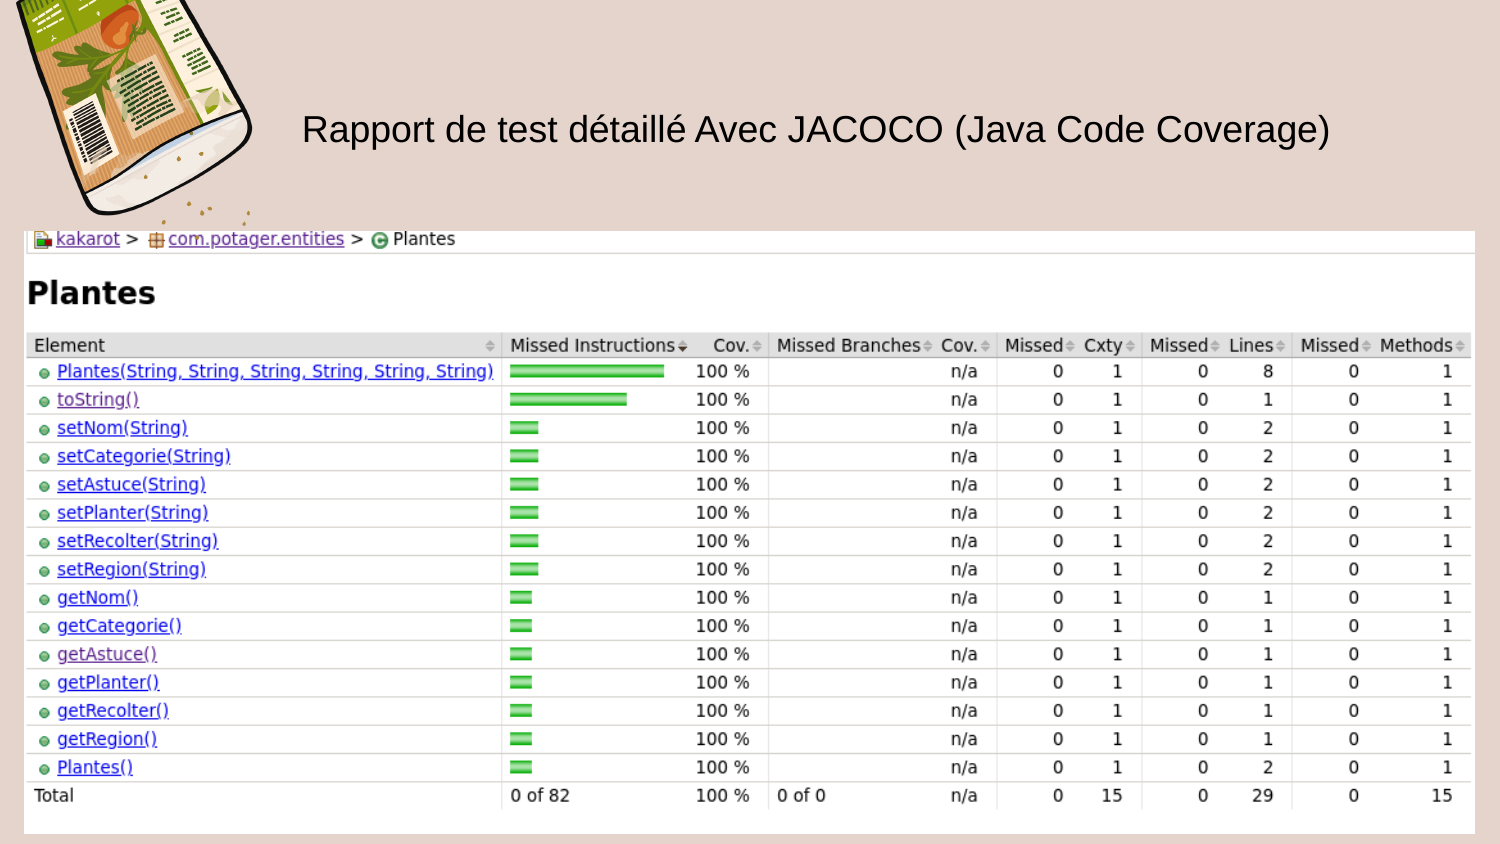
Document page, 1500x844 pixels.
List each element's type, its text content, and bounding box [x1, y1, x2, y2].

text_box Rapport de test détaillé Avec JACOCO (Java Code Coverage) [286, 90, 1366, 221]
picture [0, 0, 1475, 834]
